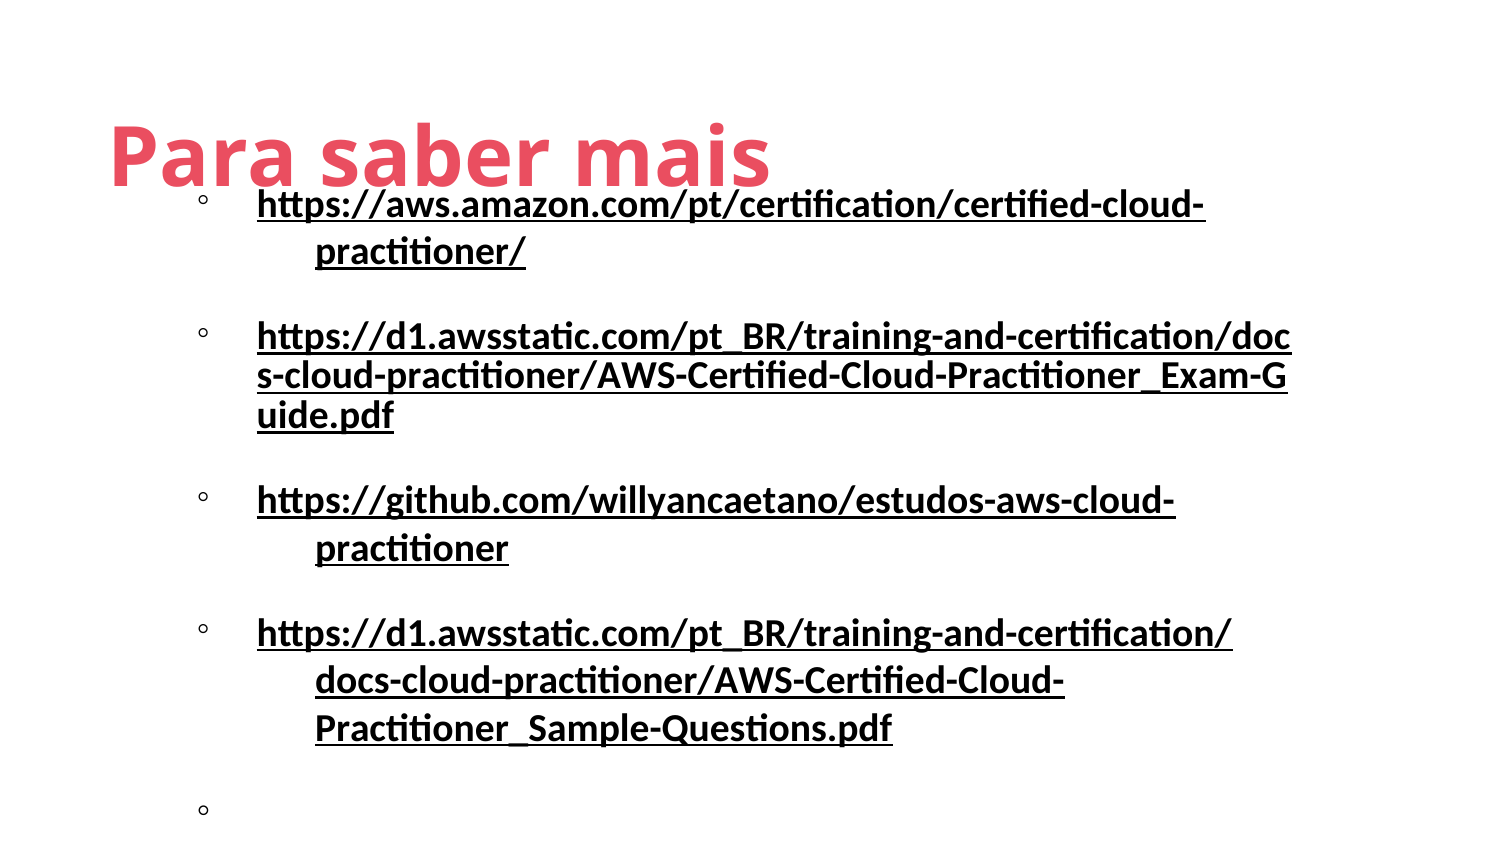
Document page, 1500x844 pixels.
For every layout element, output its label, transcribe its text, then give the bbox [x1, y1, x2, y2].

text_box Para saber mais [92, 73, 1408, 213]
text_box https://aws.amazon.com/pt/certification/certified-cloud-practitioner/ https://d1.awsstatic.com/pt_BR/training-and-certification/docs-cloud-practitioner/AWS-Certified-Cloud-Practitioner_Exam-Guide.pdf https://github.com/willyancaetano/estudos-aws-cloud-practitioner https://d1.awsstatic.com/pt_BR/training-and-certification/docs-cloud-practitioner/AWS-Certified-Cloud-Practitioner_Sample-Questions.pdf [0, 162, 1316, 730]
